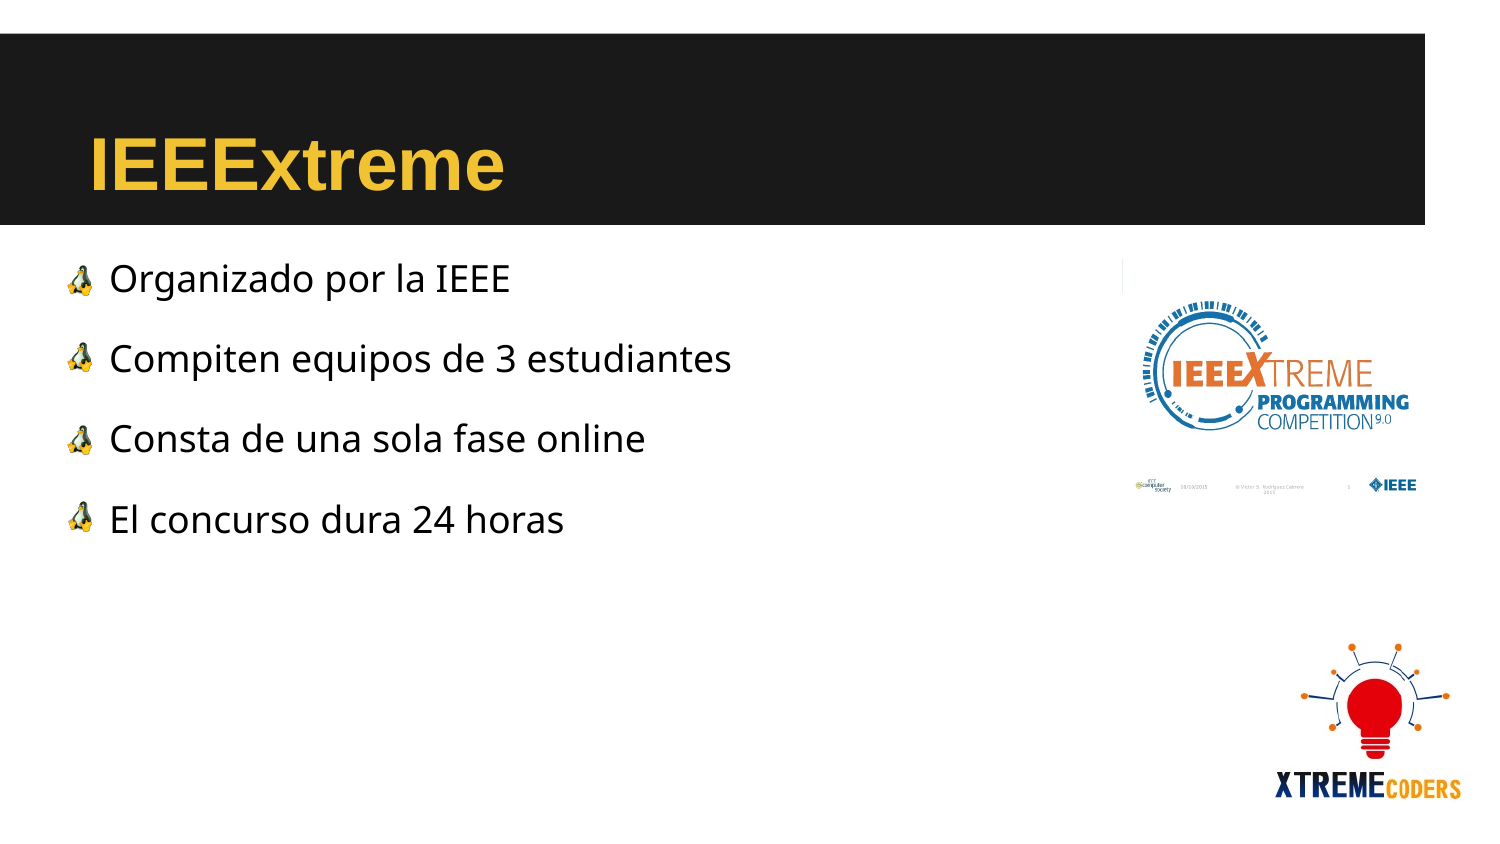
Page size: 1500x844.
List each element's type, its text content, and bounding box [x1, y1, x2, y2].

picture [1122, 259, 1428, 500]
picture [65, 501, 95, 532]
picture [64, 265, 95, 296]
text_box Organizado por la IEEE Compiten equipos de 3 estudiantes Consta de una sola fase online El concurso dura 24 horas [94, 239, 1193, 808]
picture [64, 342, 95, 372]
picture [1275, 640, 1465, 804]
picture [64, 425, 95, 455]
text_box IEEExtreme [74, 33, 1425, 221]
